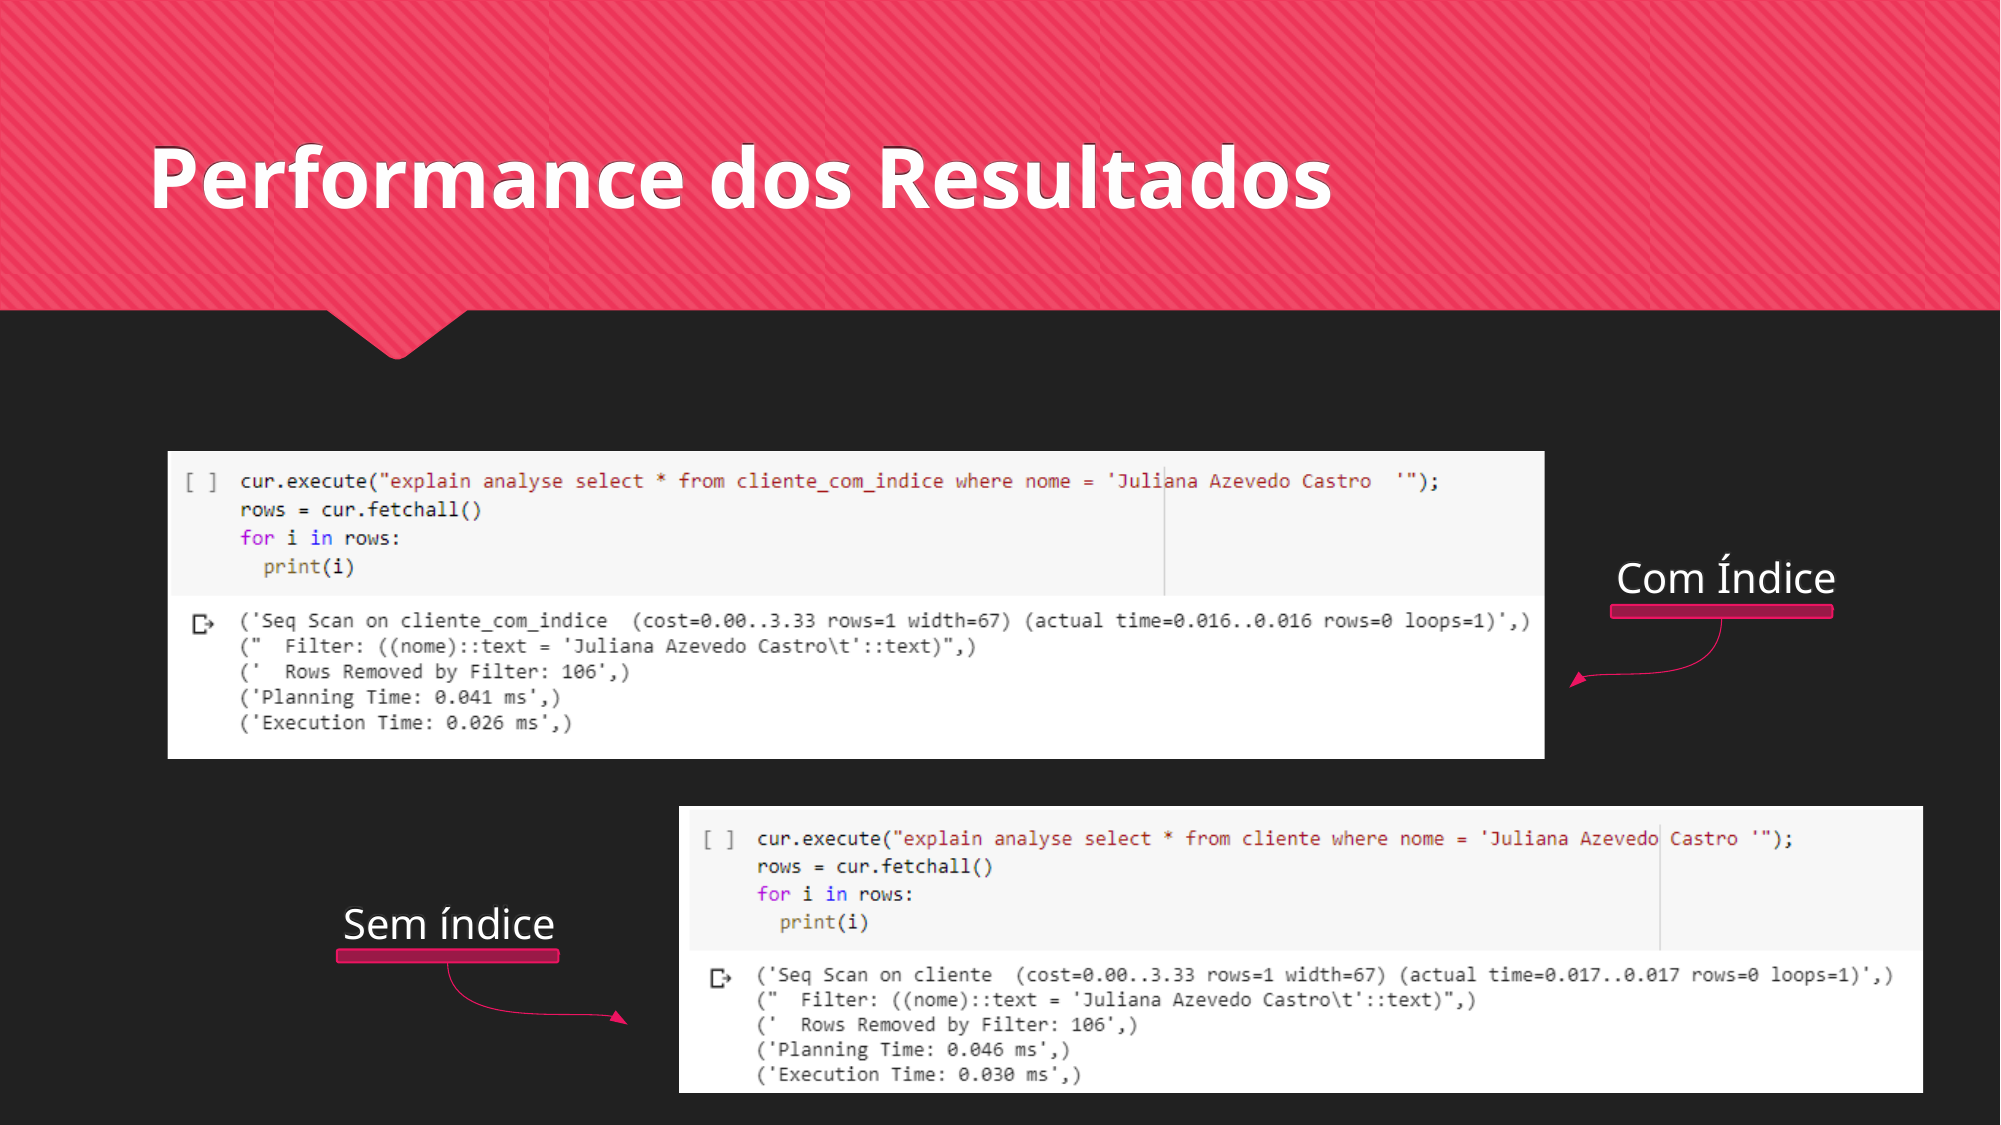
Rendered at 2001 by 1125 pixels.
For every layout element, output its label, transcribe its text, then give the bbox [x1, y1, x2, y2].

list Com Índice [1545, 515, 2000, 610]
picture [167, 451, 1545, 759]
list Sem índice [23, 860, 679, 955]
picture [1, 1, 1999, 357]
text_box [336, 949, 559, 963]
title Performance dos Resultados [132, 73, 1868, 233]
text_box [1610, 604, 1833, 618]
picture [679, 806, 1924, 1093]
